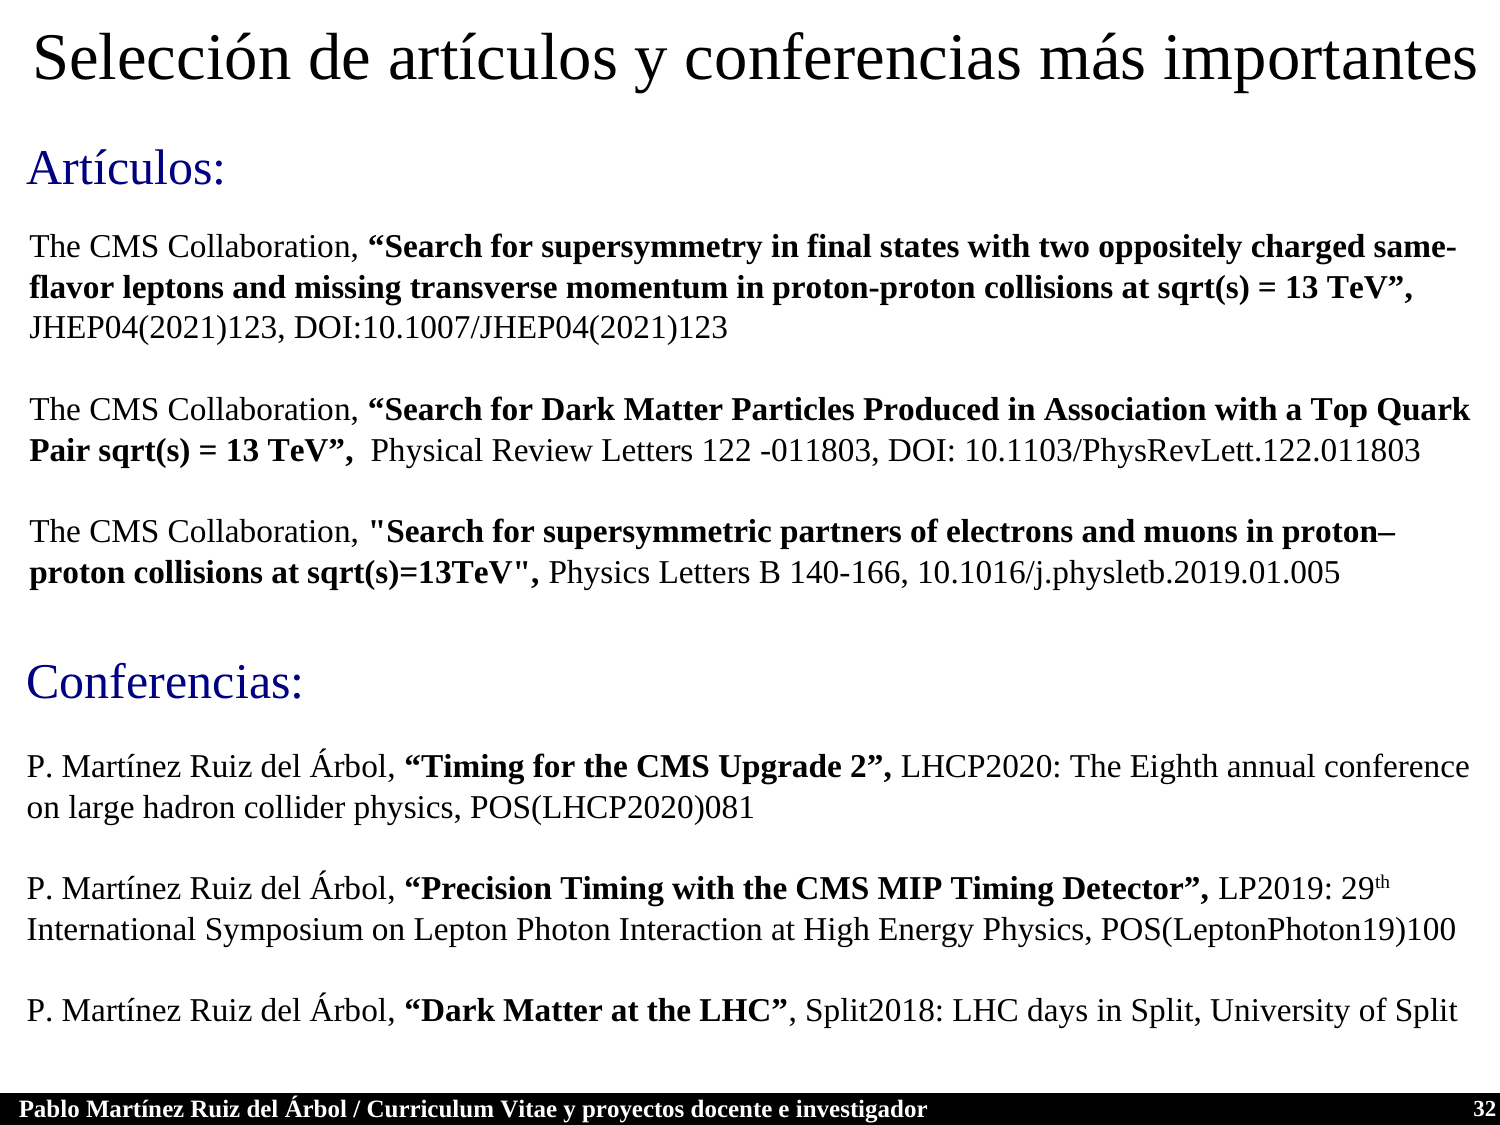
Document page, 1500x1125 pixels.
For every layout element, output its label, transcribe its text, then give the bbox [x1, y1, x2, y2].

text_box P. Martínez Ruiz del Árbol, “Timing for the CMS Upgrade 2”, LHCP2020: The Eighth annual conference on large hadron collider physics, POS(LHCP2020)081 P. Martínez Ruiz del Árbol, “Precision Timing with the CMS MIP Timing Detector”, LP2019: 29th International Symposium on Lepton Photon Interaction at High Energy Physics, POS(LeptonPhoton19)100 P. Martínez Ruiz del Árbol, “Dark Matter at the LHC”, Split2018: LHC days in Split, University of Split [11, 735, 1487, 1087]
text_box Artículos: [11, 125, 282, 217]
text_box The CMS Collaboration, “Search for supersymmetry in final states with two oppositely charged same-flavor leptons and missing transverse momentum in proton-proton collisions at sqrt(s) = 13 TeV”, JHEP04(2021)123, DOI:10.1007/JHEP04(2021)123 The CMS Collaboration, “Search for Dark Matter Particles Produced in Association with a Top Quark Pair sqrt(s) = 13 TeV”, Physical Review Letters 122 -011803, DOI: 10.1103/PhysRevLett.122.011803 The CMS Collaboration, "Search for supersymmetric partners of electrons and muons in proton–proton collisions at sqrt(s)=13TeV", Physics Letters B 140-166, 10.1016/j.physletb.2019.01.005 [14, 216, 1489, 679]
text_box Selección de artículos y conferencias más importantes [4, 3, 1500, 111]
text_box Conferencias: [11, 639, 669, 731]
